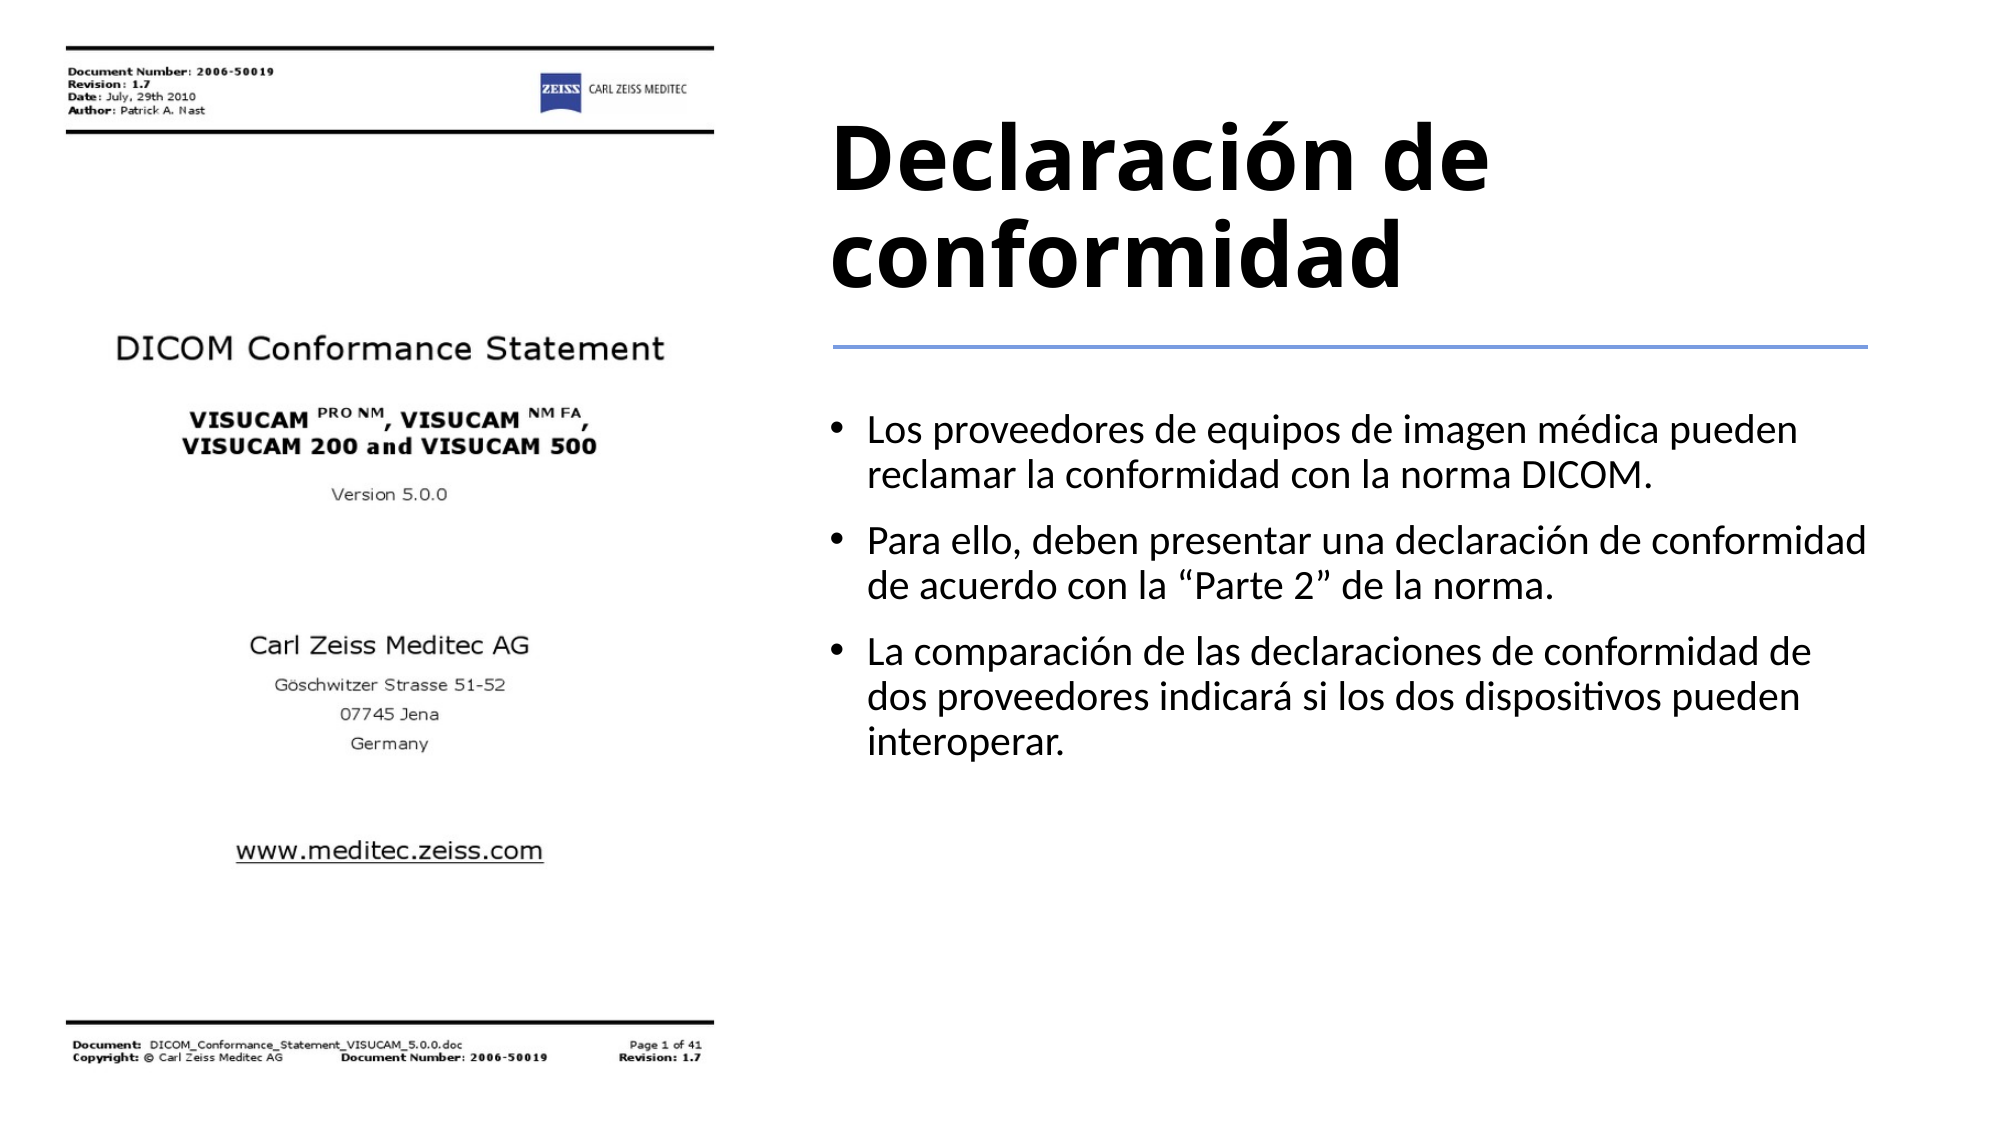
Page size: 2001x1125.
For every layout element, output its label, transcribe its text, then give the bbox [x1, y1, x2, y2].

picture [0, 0, 761, 1125]
title Declaración de conformidad [814, 103, 1895, 315]
list Los proveedores de equipos de imagen médica pueden reclamar la conformidad con la norma DICOM. Para ello, deben presentar una declaración de conformidad de acuerdo con la “Parte 2” de la norma. La comparación de las declaraciones de conformidad de dos proveedores indicará si los dos dispositivos pueden interoperar. [814, 399, 1895, 1021]
